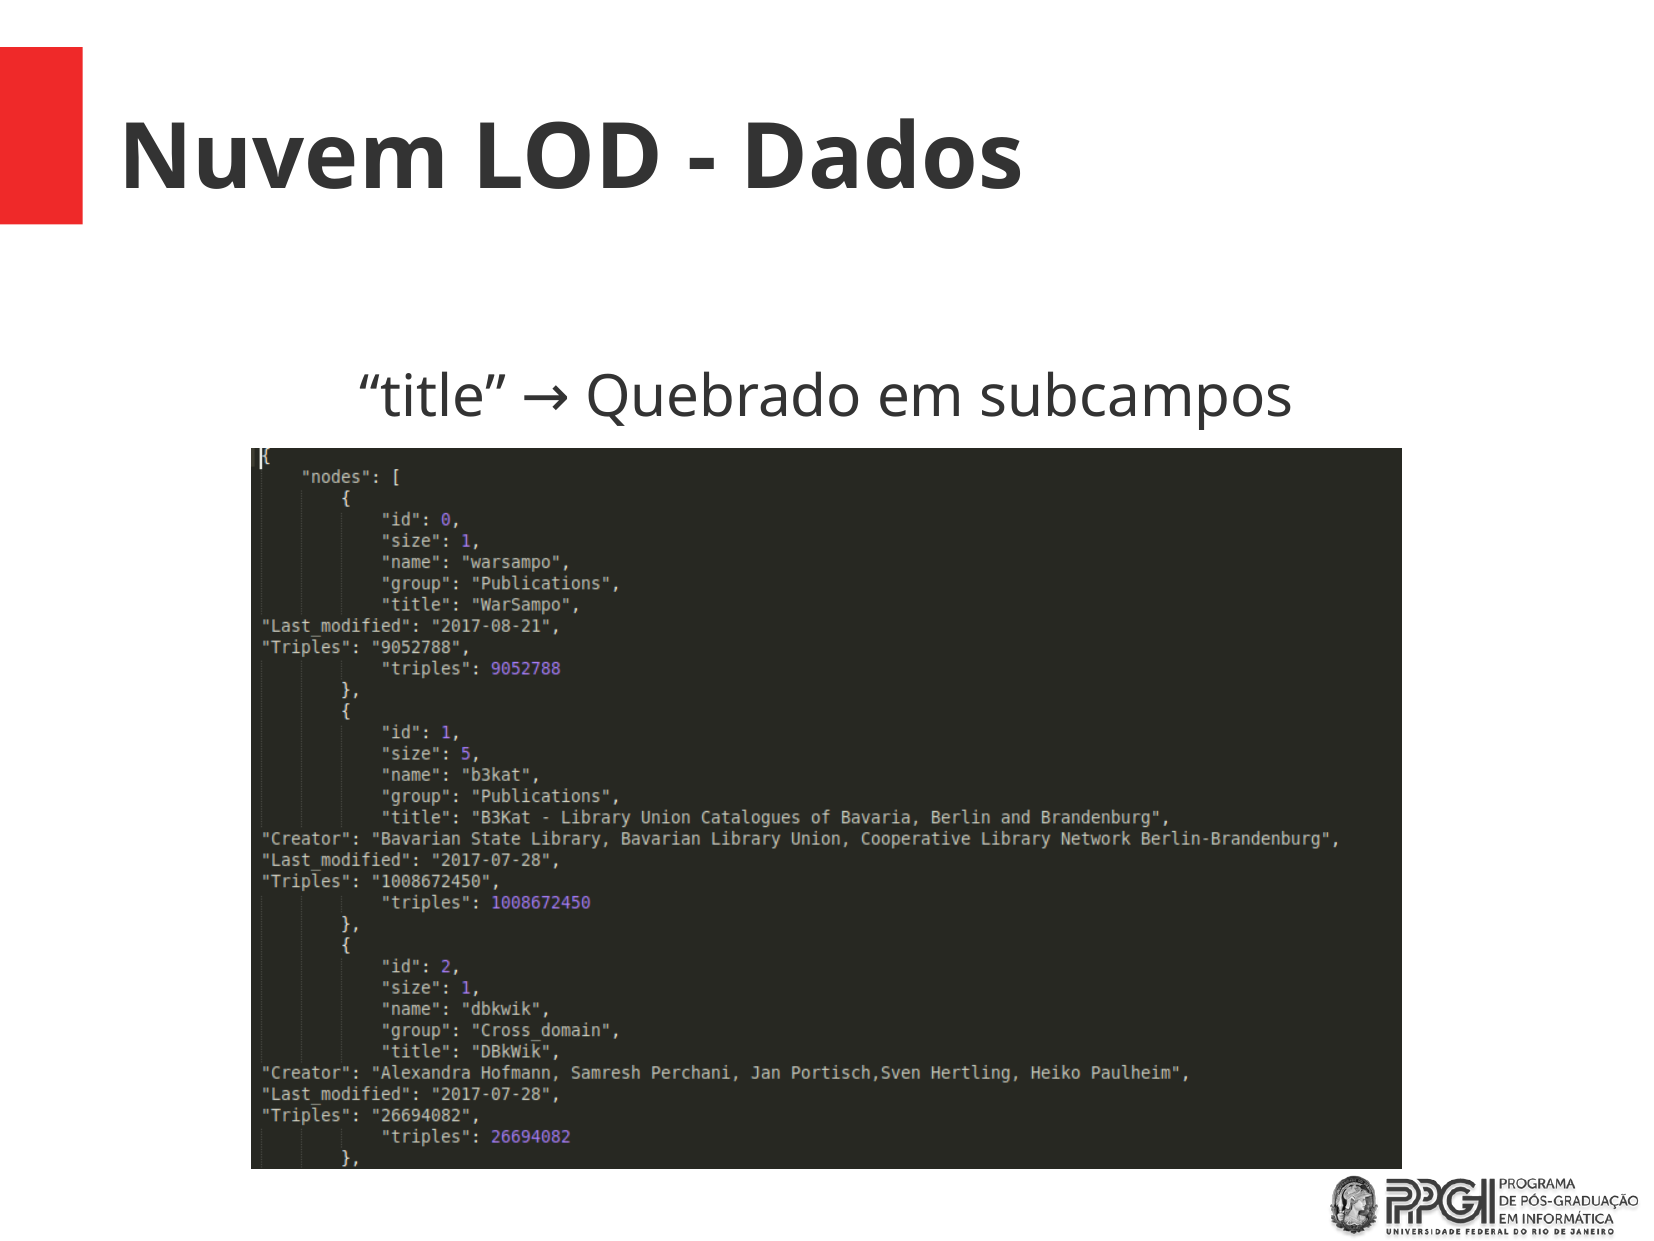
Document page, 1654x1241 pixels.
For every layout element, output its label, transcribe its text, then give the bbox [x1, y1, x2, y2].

list “title” → Quebrado em subcampos [118, 354, 1536, 1074]
title Nuvem LOD - Dados [118, 49, 1571, 257]
picture [251, 448, 1402, 1169]
